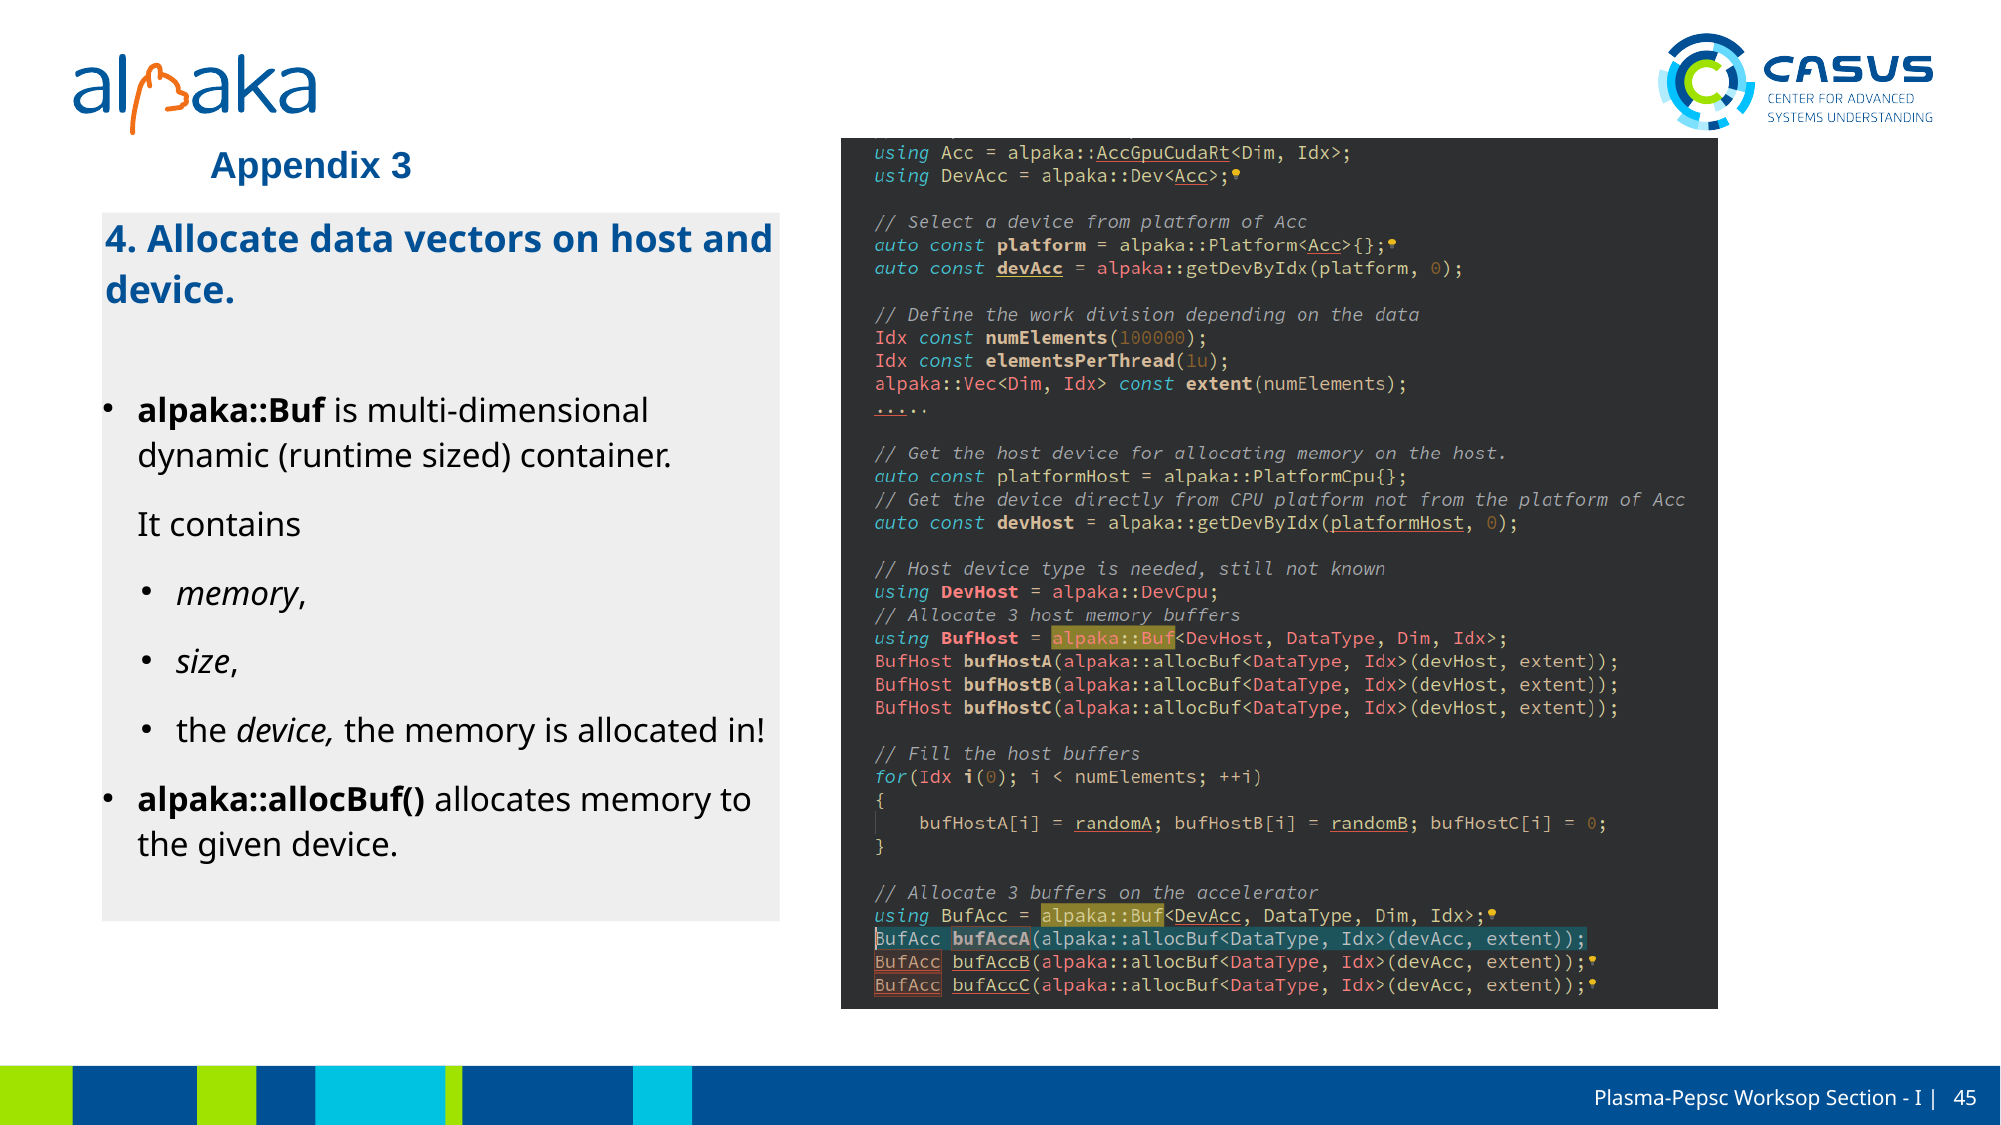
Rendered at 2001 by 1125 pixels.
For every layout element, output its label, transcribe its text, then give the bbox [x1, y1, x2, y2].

list 4. Allocate data vectors on host and device. alpaka::Buf is multi-dimensional dynamic (runtime sized) container. It contains memory, size, the device, the memory is allocated in! alpaka::allocBuf() allocates memory to the given device. [102, 212, 780, 922]
picture [72, 53, 317, 136]
picture [1658, 33, 1933, 131]
picture [841, 138, 1718, 1010]
text_box Appendix 3 [195, 136, 492, 236]
